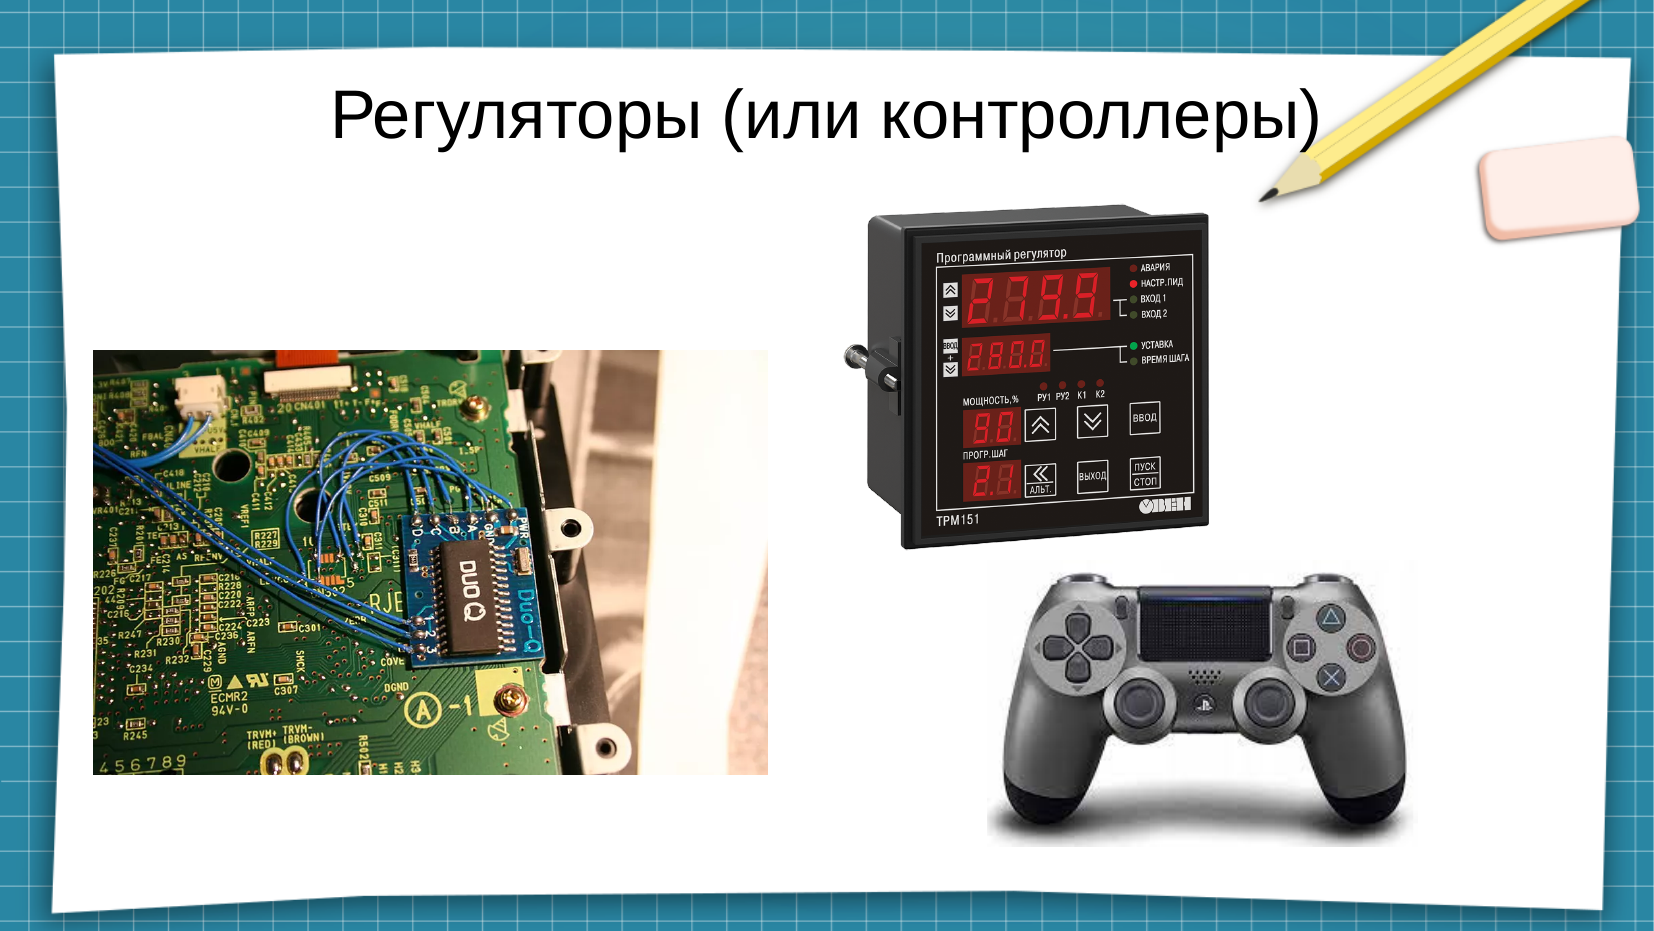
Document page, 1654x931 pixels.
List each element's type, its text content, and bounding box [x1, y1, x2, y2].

title Регуляторы (или контроллеры) [82, 37, 1571, 193]
picture [0, 0, 1654, 931]
